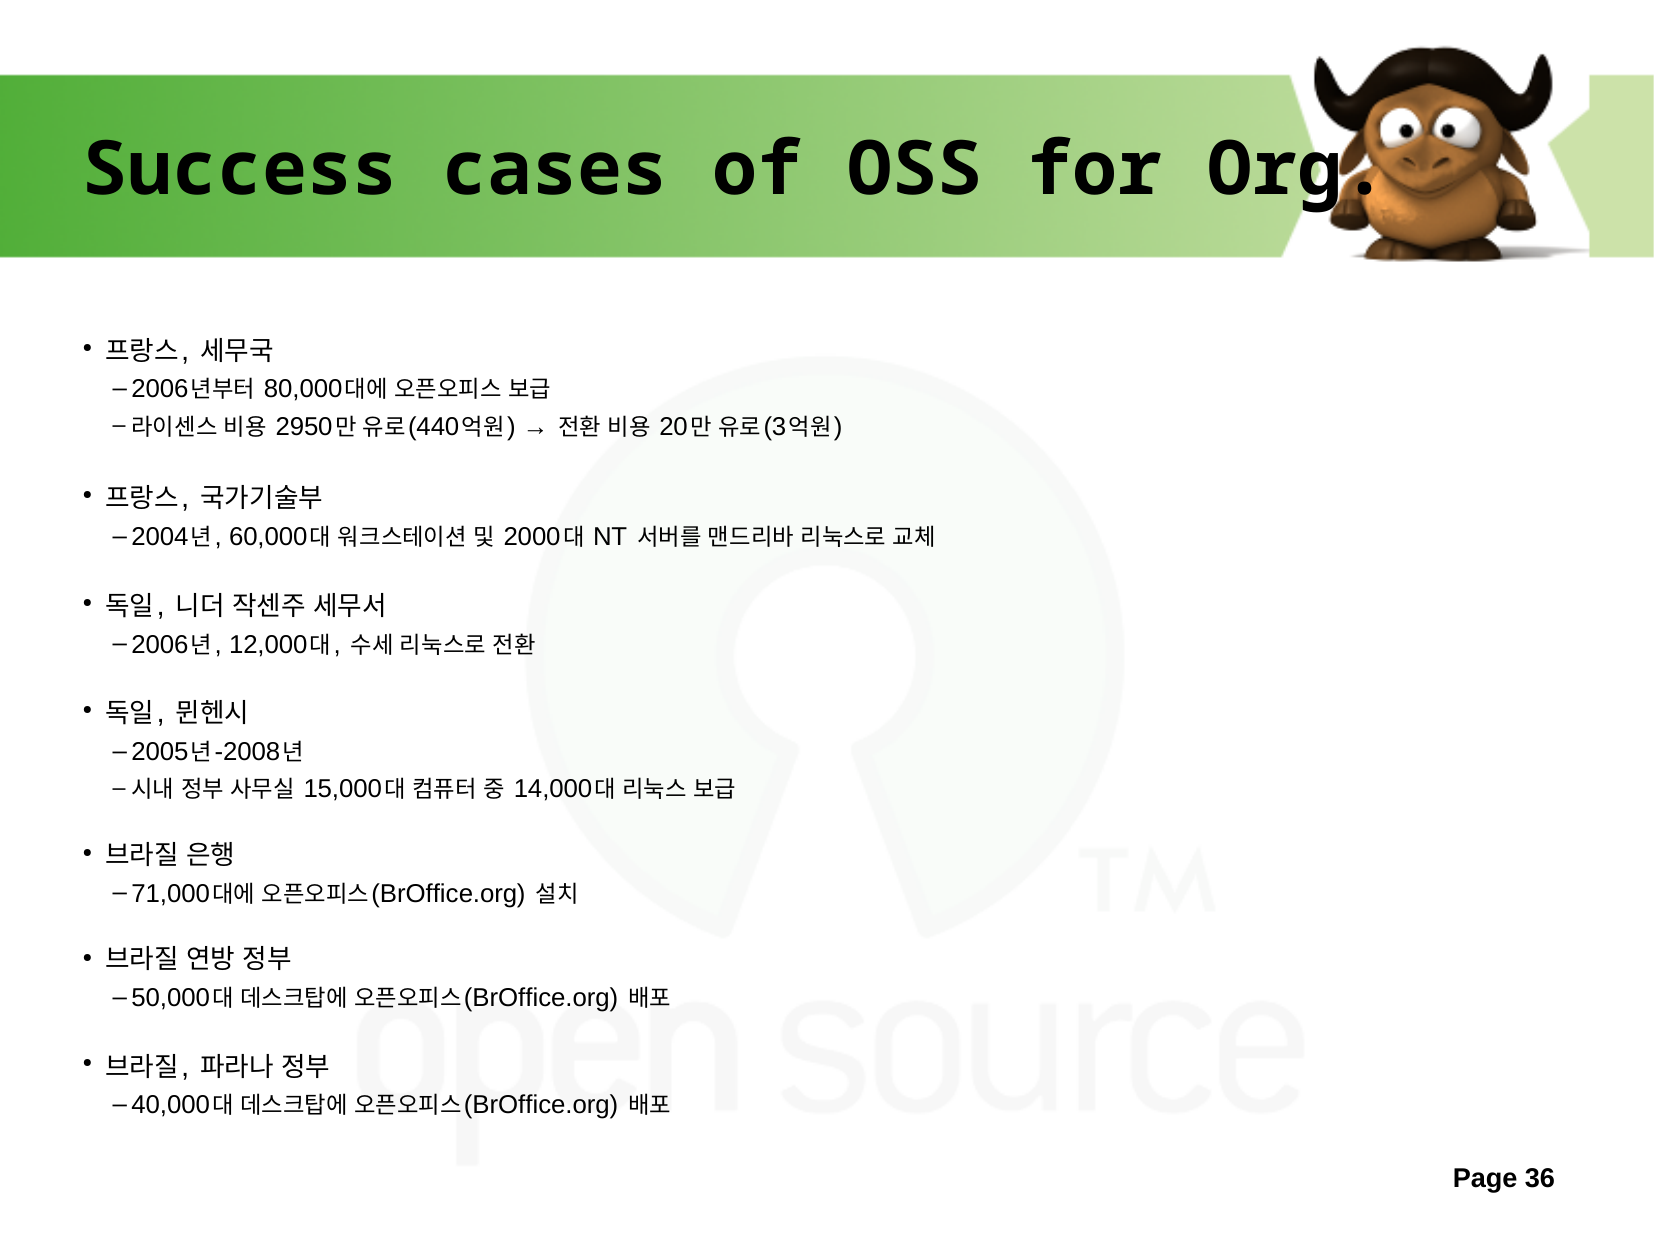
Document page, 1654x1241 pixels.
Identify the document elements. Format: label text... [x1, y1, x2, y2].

picture [0, 0, 1654, 1241]
list 프랑스, 세무국 2006년부터 80,000대에 오픈오피스 보급 라이센스 비용 2950만 유로(440억원) → 전환 비용 20만 유로(3억원) 프랑스, 국가기술부 2004년, 60,000대 워크스테이션 및 2000대 NT 서버를 맨드리바 리눅스로 교체 독일, 니더 작센주 세무서 2006년, 12,000대, 수세 리눅스로 전환 독일, 뮌헨시 2005년-2008년 시내 정부 사무실 15,000대 컴퓨터 중 14,000대 리눅스 보급 브라질 은행 71,000대에 오픈오피스(BrOffice.org) 설치 브라질 연방 정부 50,000대 데스크탑에 오픈오피스(BrOffice.org) 배포 브라질, 파라나 정부 40,000대 데스크탑에 오픈오피스(BrOffice.org) 배포 [82, 330, 1571, 1134]
title Success cases of OSS for Org. [82, 61, 1571, 269]
